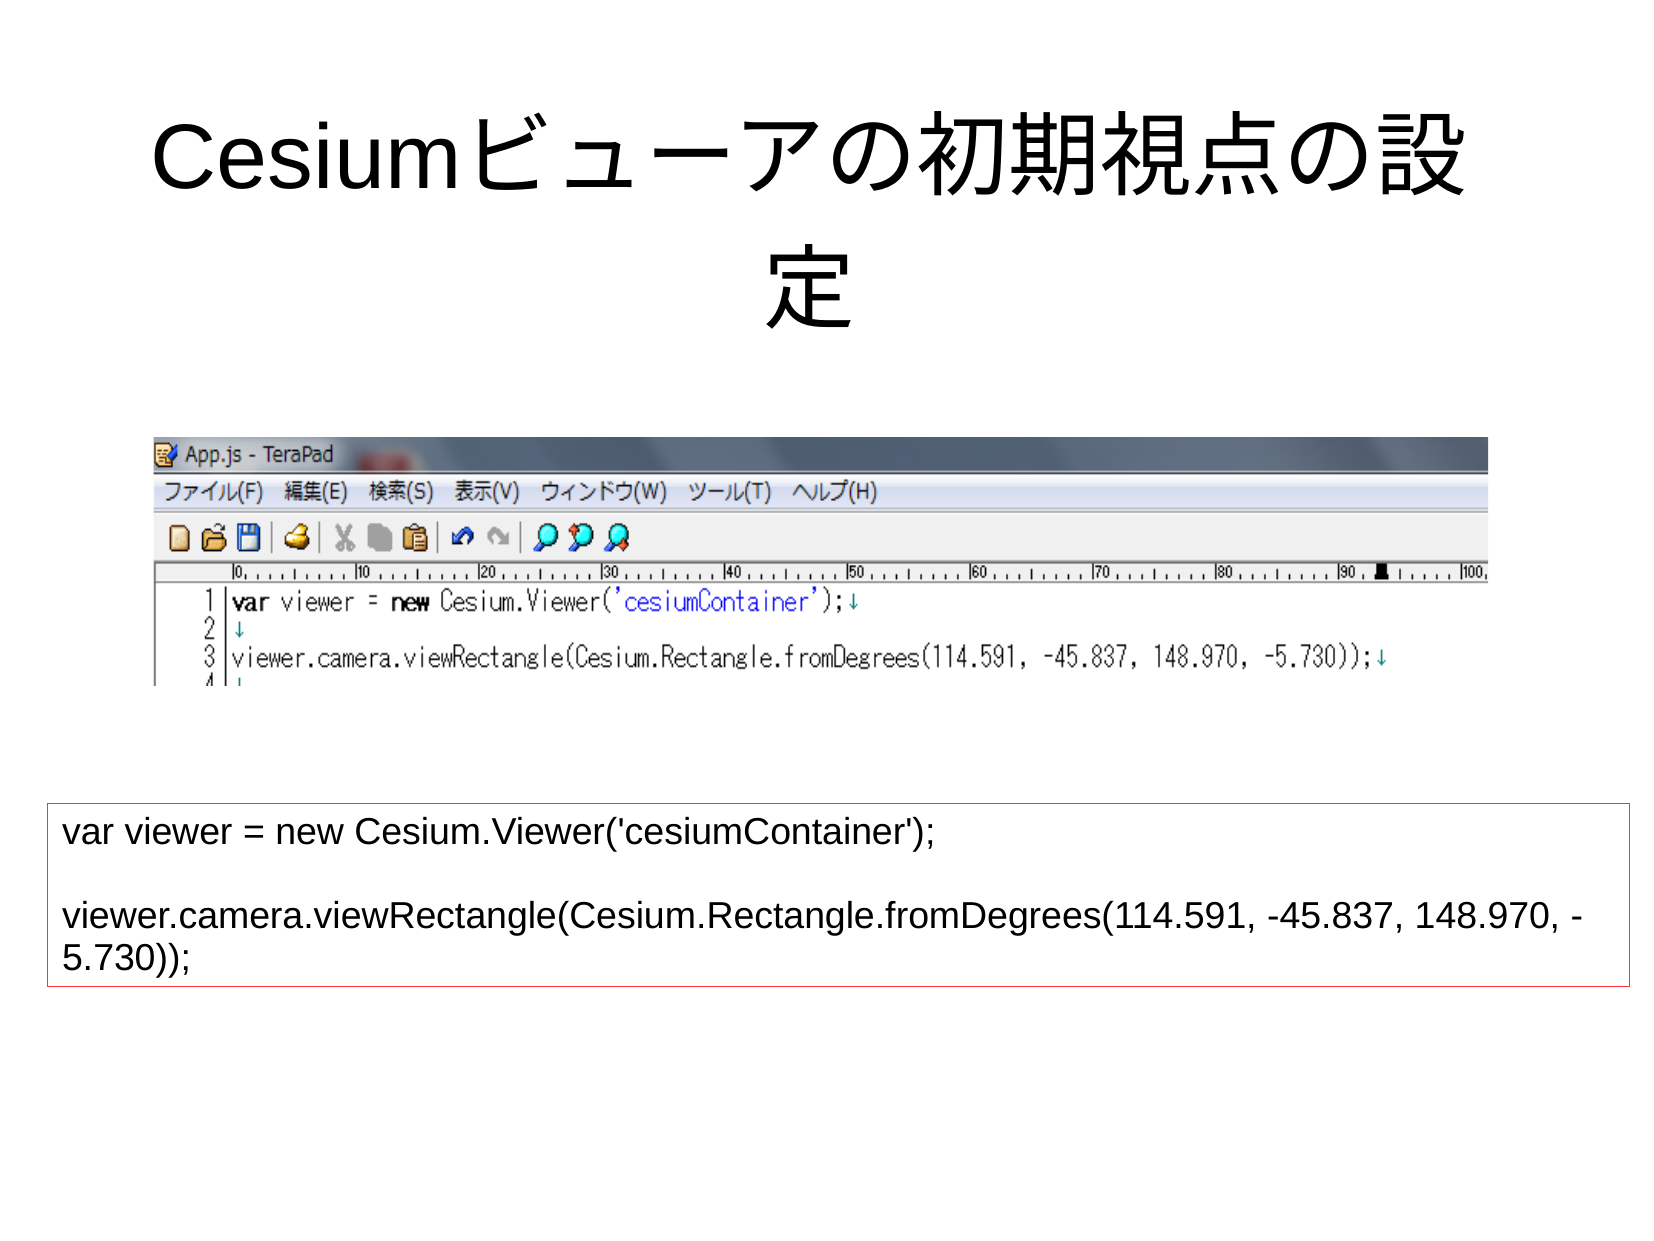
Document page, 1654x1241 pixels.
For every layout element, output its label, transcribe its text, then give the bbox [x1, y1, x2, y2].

text_box var viewer = new Cesium.Viewer('cesiumContainer'); viewer.camera.viewRectangle(Cesium.Rectangle.fromDegrees(114.591, -45.837, 148.970, -5.730)); [47, 803, 1630, 987]
picture [153, 437, 1489, 686]
title Cesiumビューアの初期視点の設定 [118, 111, 1501, 319]
